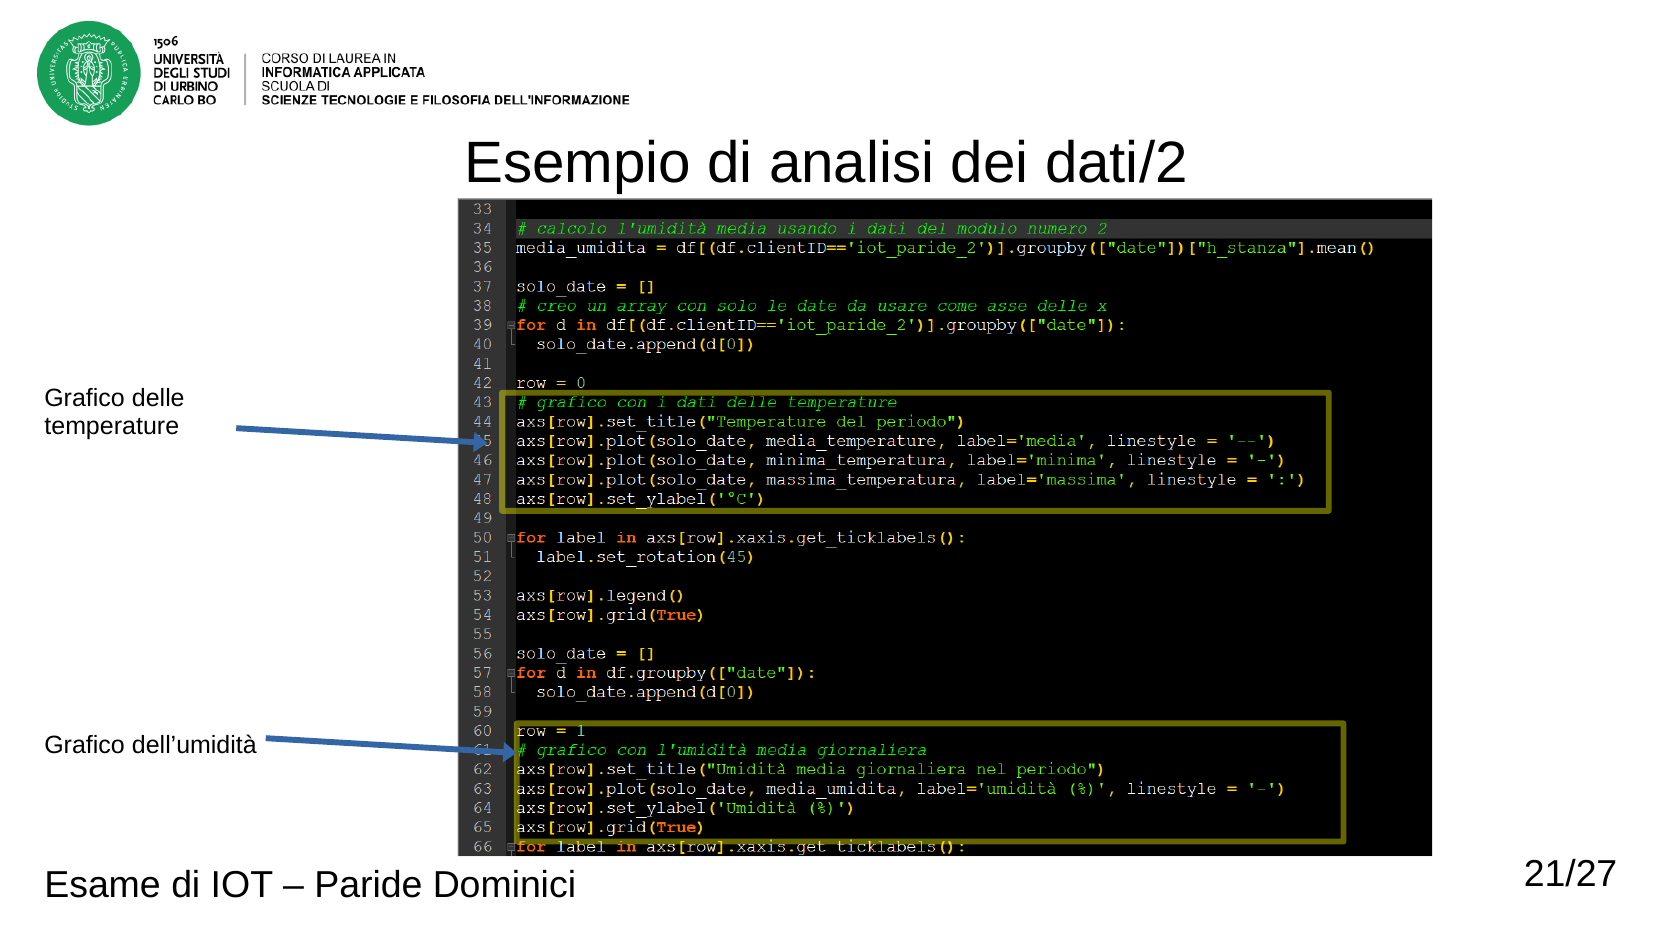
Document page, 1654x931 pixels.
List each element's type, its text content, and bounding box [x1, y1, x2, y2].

picture [457, 207, 1433, 857]
picture [25, 17, 650, 128]
picture [520, 727, 1340, 838]
text_box <numero>/27 [1387, 845, 1625, 916]
text_box Esame di IOT – Paride Dominici [29, 856, 680, 914]
text_box Grafico dell’umidità [29, 723, 340, 768]
title Esempio di analisi dei dati/2 [82, 118, 1571, 207]
text_box Grafico delle temperature [29, 376, 296, 451]
